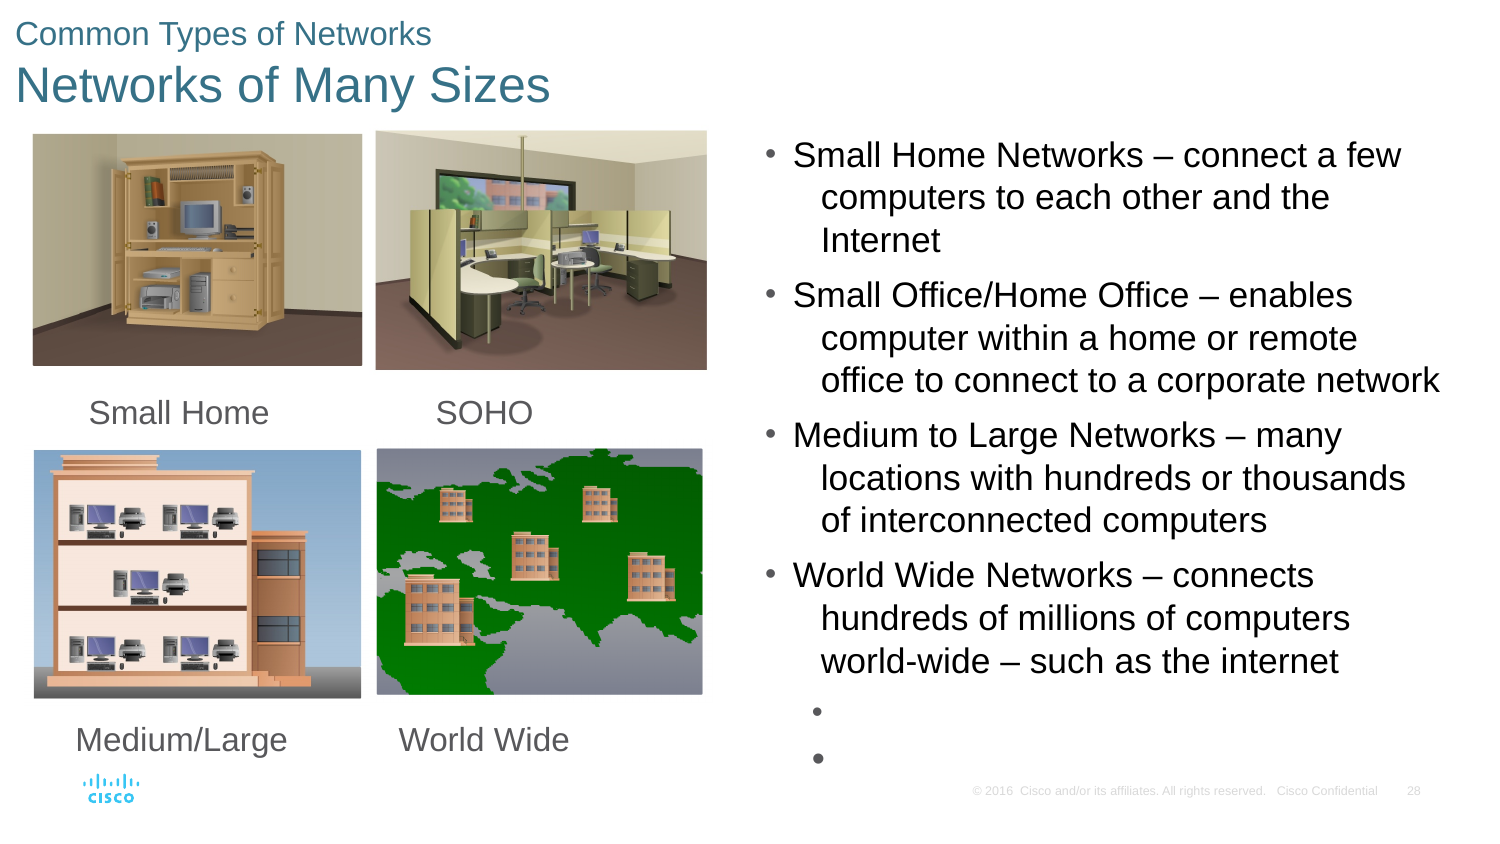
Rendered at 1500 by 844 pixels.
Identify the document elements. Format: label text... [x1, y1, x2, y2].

title Common Types of Networks Networks of Many Sizes [0, 0, 1500, 125]
list Small Home Networks – connect a few computers to each other and the Internet Small Office/Home Office – enables computer within a home or remote office to connect to a corporate network Medium to Large Networks – many locations with hundreds or thousands of interconnected computers World Wide Networks – connects hundreds of millions of computers world-wide – such as the internet [750, 124, 1473, 773]
text_box Small Home SOHO [0, 379, 713, 440]
picture [24, 439, 713, 707]
text_box Medium/Large World Wide [28, 706, 713, 767]
picture [24, 124, 713, 376]
